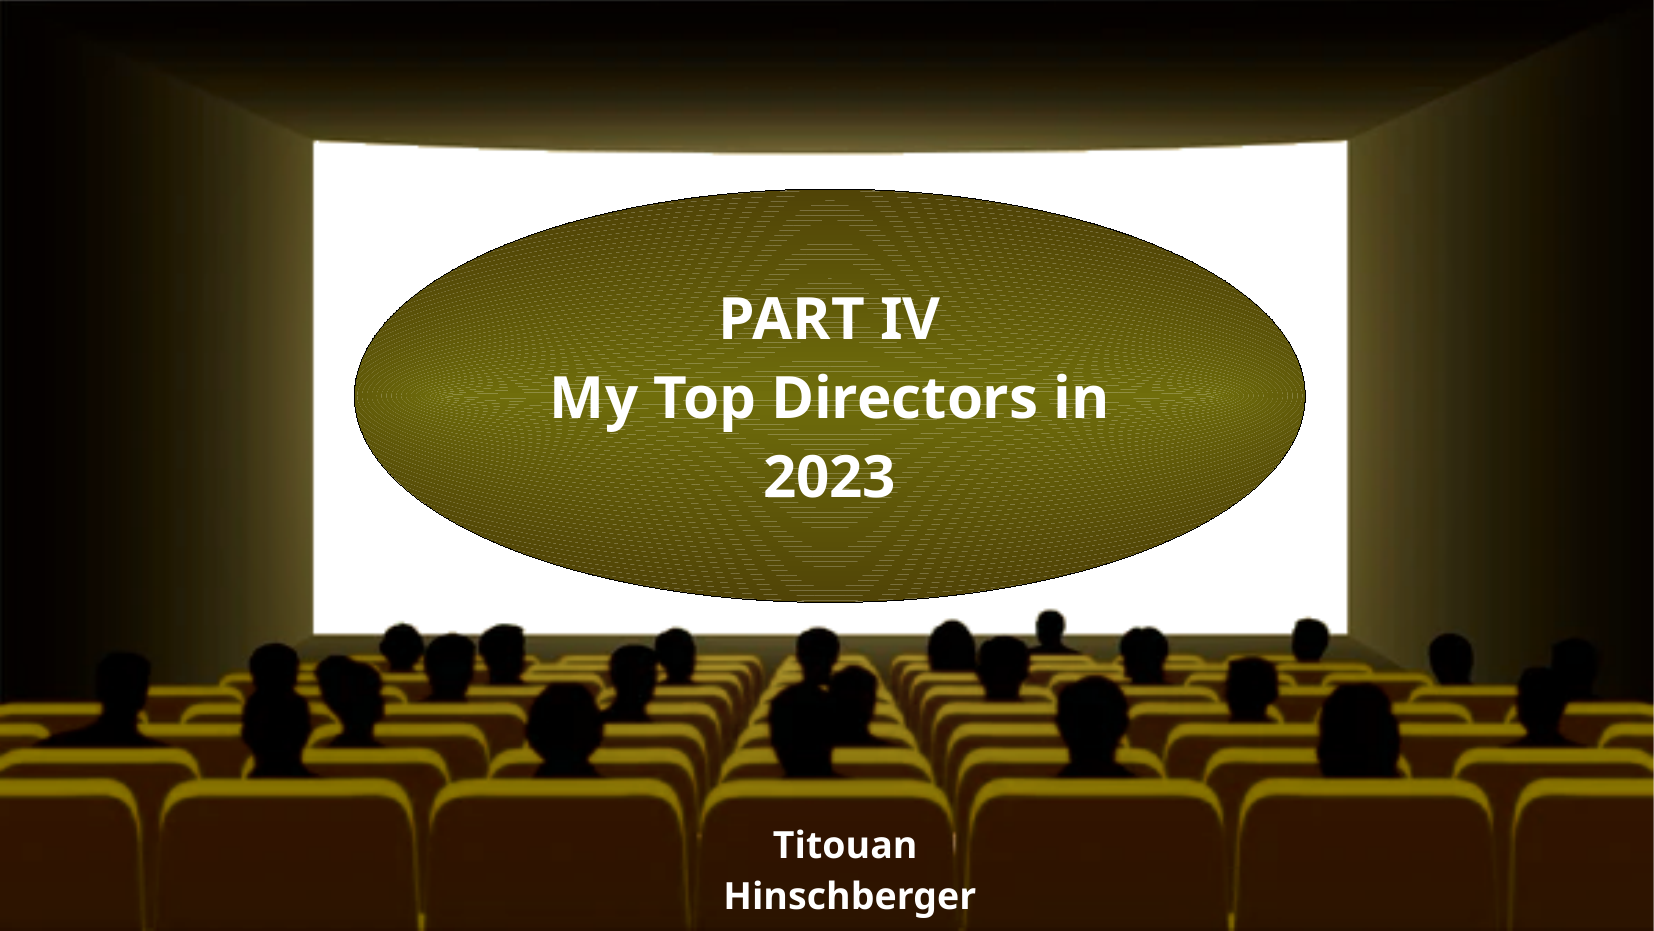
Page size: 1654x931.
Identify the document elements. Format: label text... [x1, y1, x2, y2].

picture [0, 0, 1654, 931]
text_box PART IV My Top Directors in 2023 [354, 189, 1306, 603]
